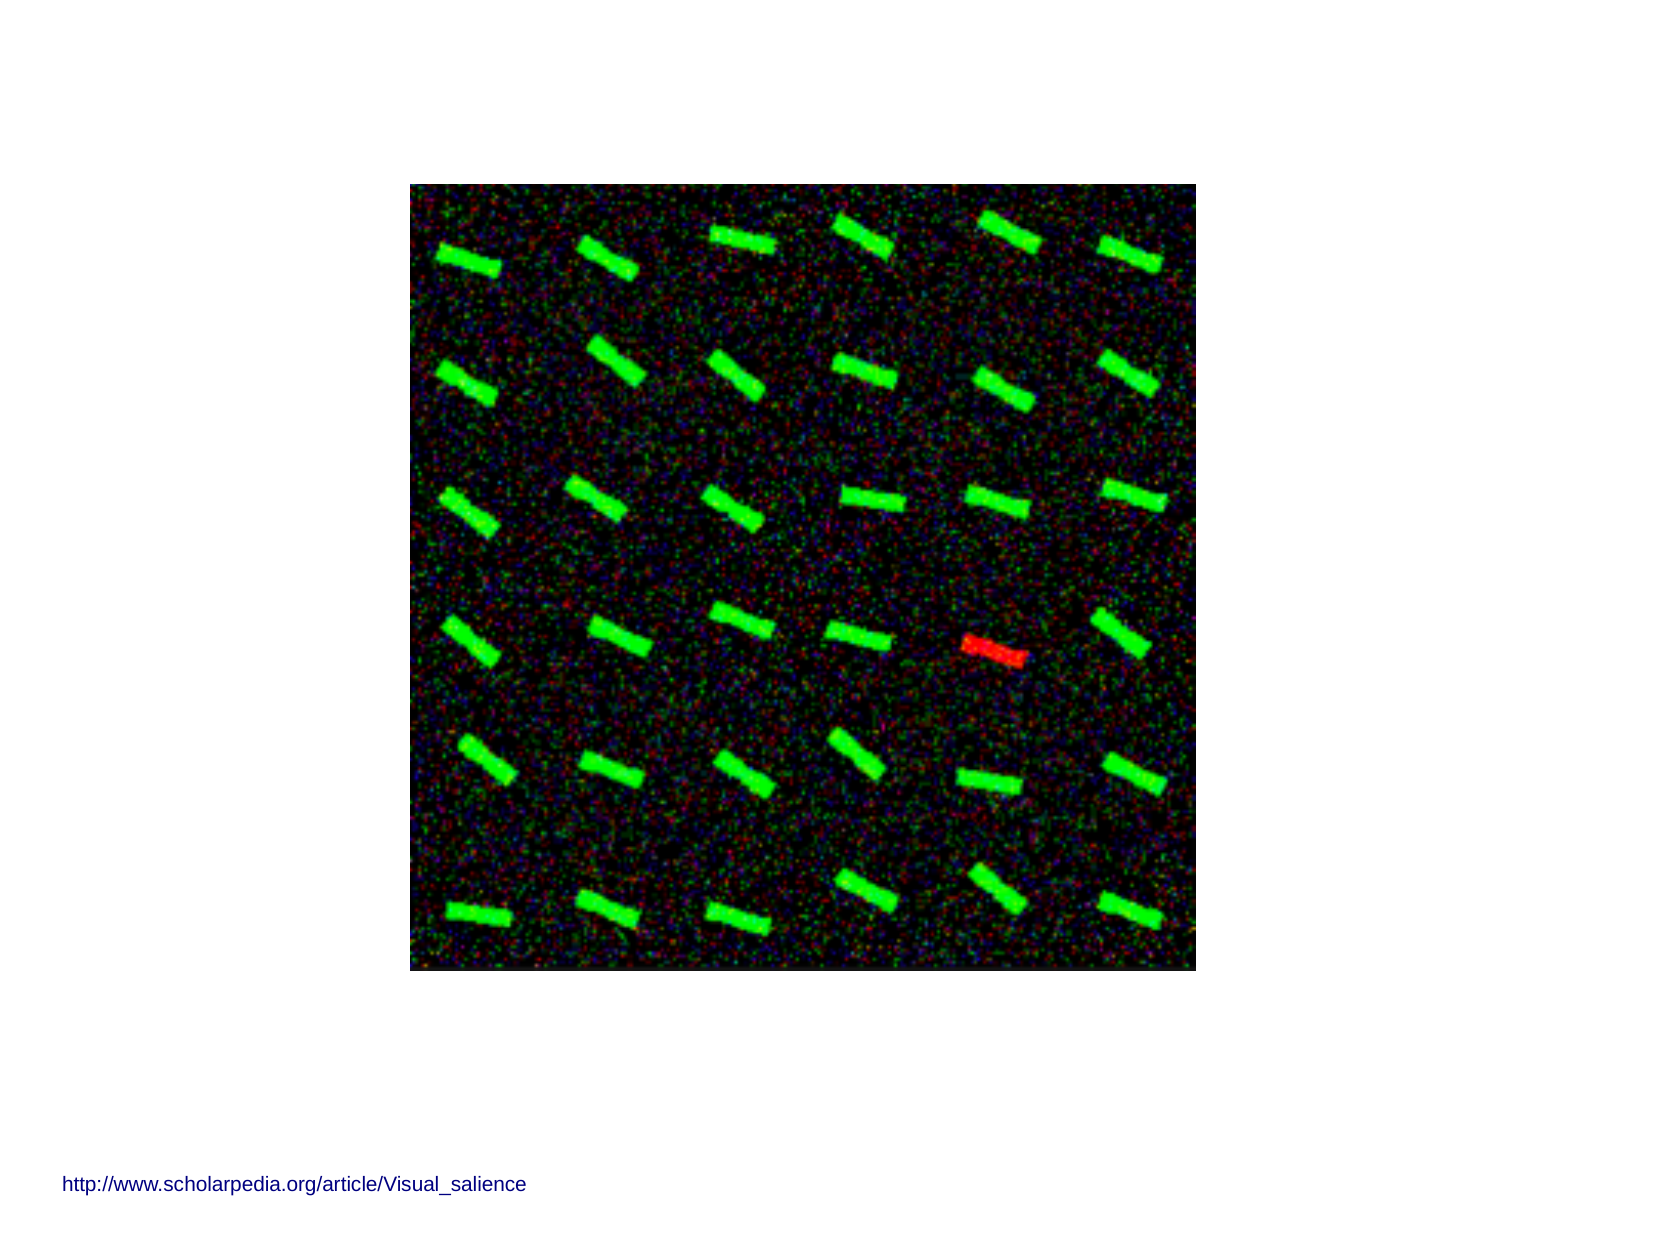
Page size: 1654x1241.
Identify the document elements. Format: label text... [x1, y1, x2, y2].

picture [410, 184, 1196, 971]
text_box http://www.scholarpedia.org/article/Visual_salience [47, 1164, 542, 1204]
